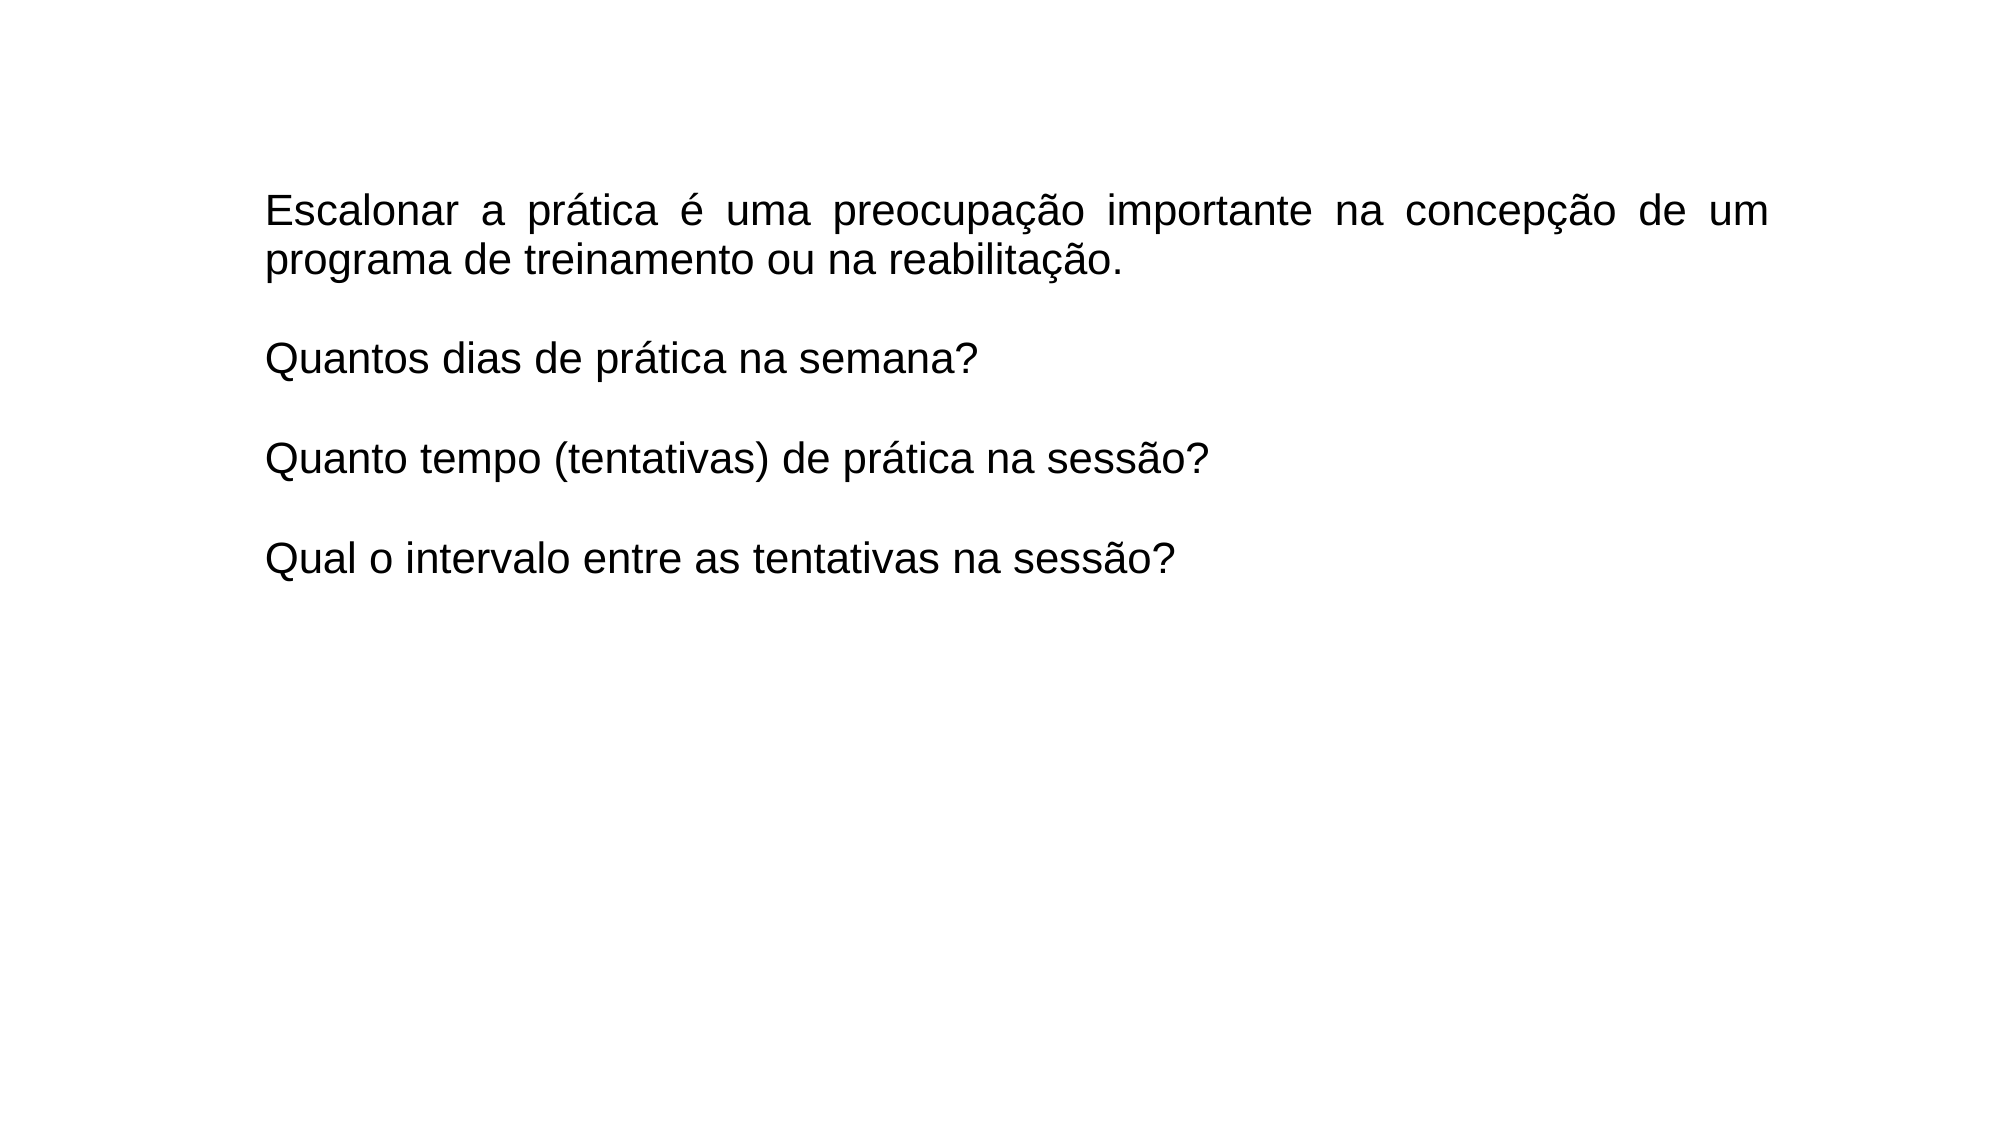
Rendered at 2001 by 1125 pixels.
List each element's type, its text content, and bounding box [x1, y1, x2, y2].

text_box Escalonar a prática é uma preocupação importante na concepção de um programa de treinamento ou na reabilitação. Quantos dias de prática na semana? Quanto tempo (tentativas) de prática na sessão? Qual o intervalo entre as tentativas na sessão? [249, 178, 1786, 929]
